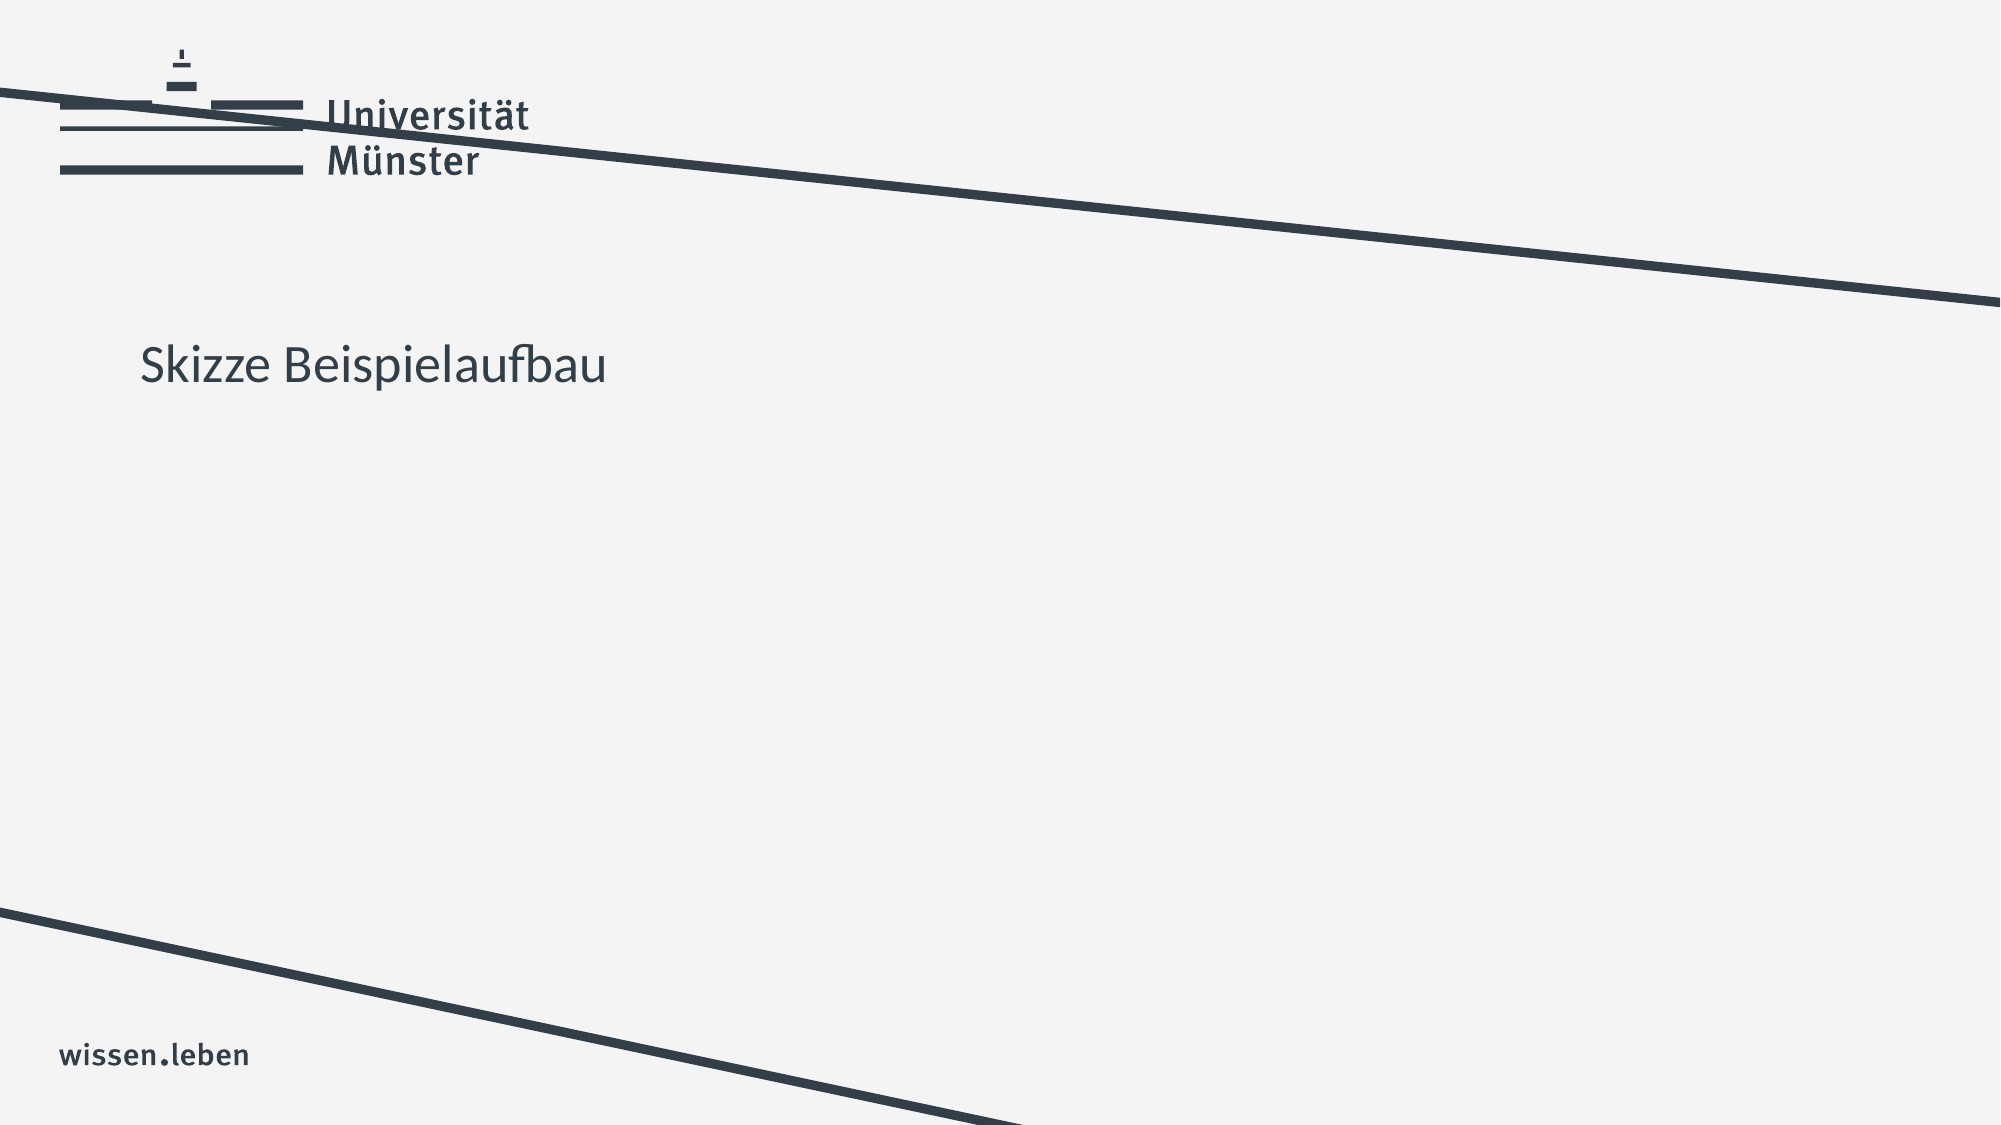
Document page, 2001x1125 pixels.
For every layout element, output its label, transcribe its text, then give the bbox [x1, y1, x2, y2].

text_box Skizze Beispielaufbau [125, 320, 1407, 402]
